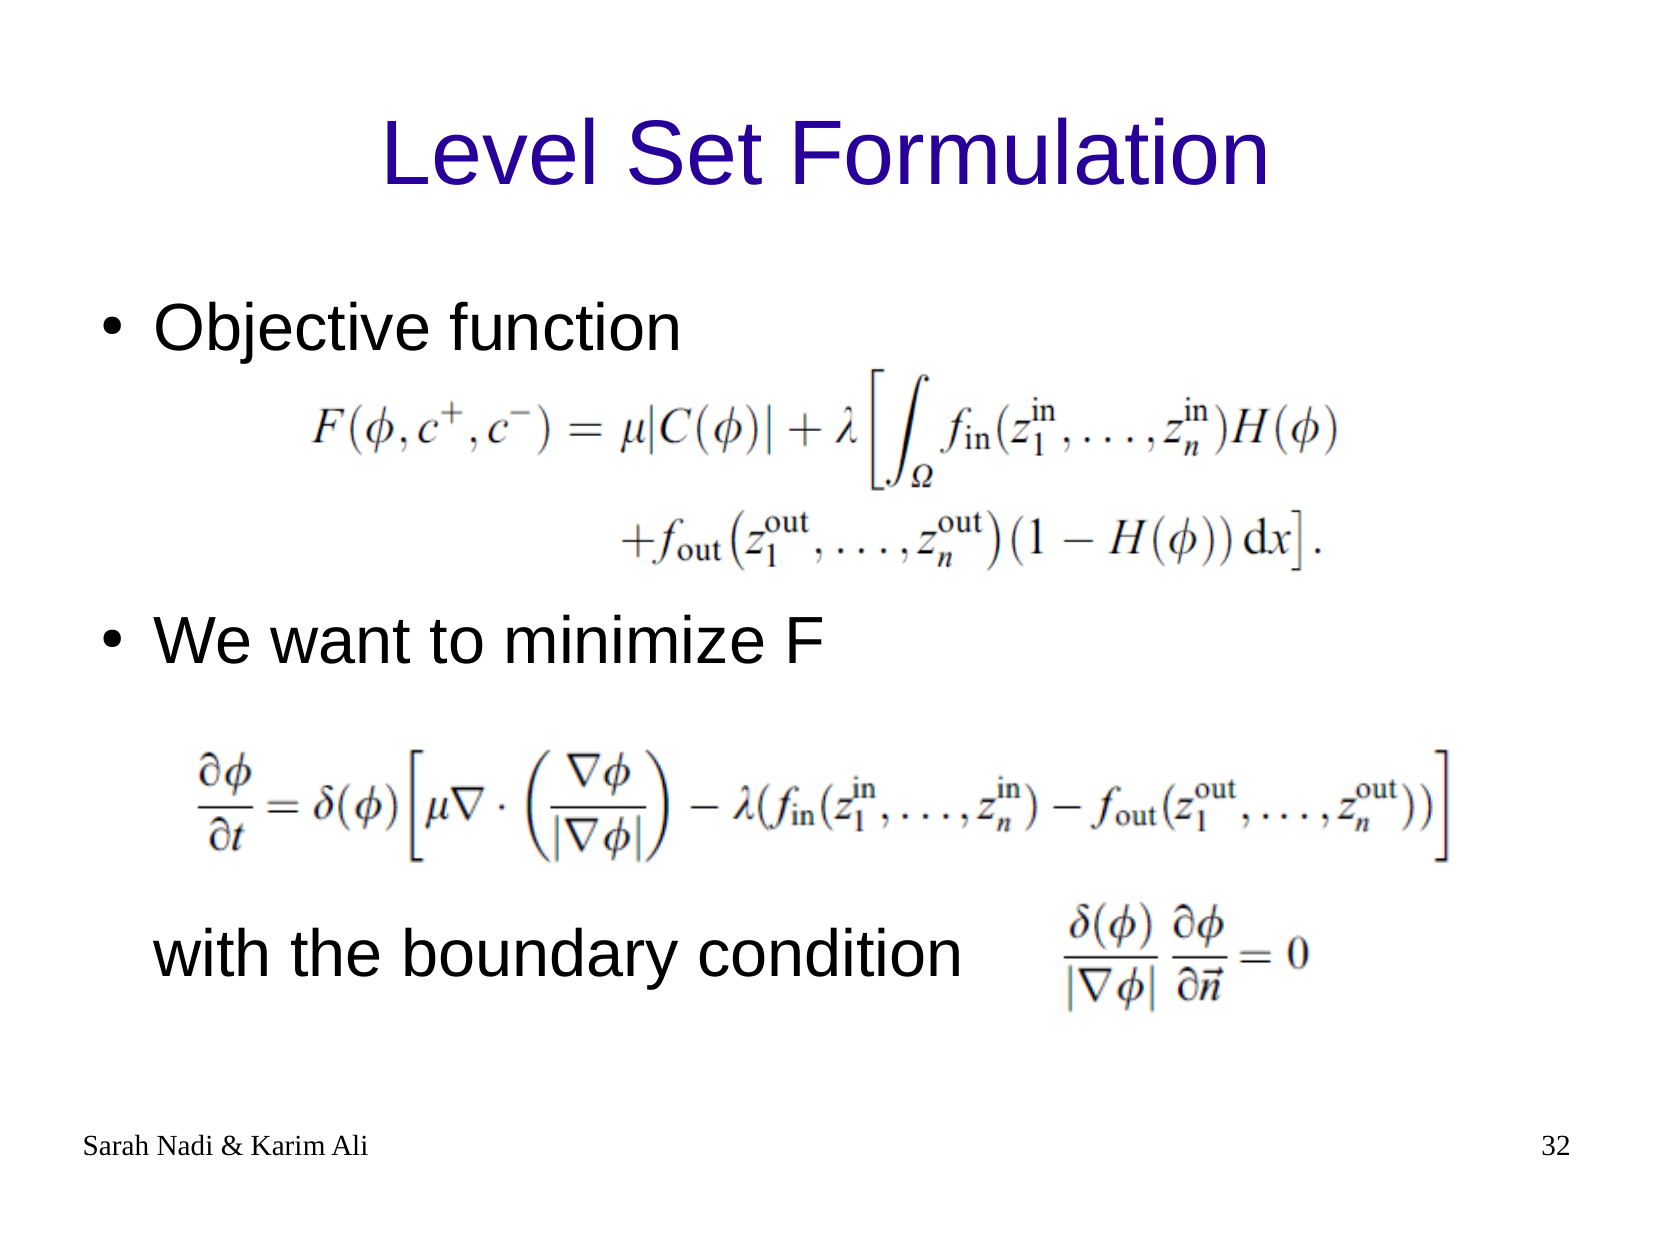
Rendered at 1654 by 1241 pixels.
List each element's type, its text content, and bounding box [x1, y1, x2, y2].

picture [168, 738, 1486, 886]
picture [1003, 890, 1363, 1034]
title Level Set Formulation [82, 56, 1571, 250]
picture [311, 363, 1343, 582]
list Objective function We want to minimize F with the boundary condition [82, 290, 1571, 1109]
